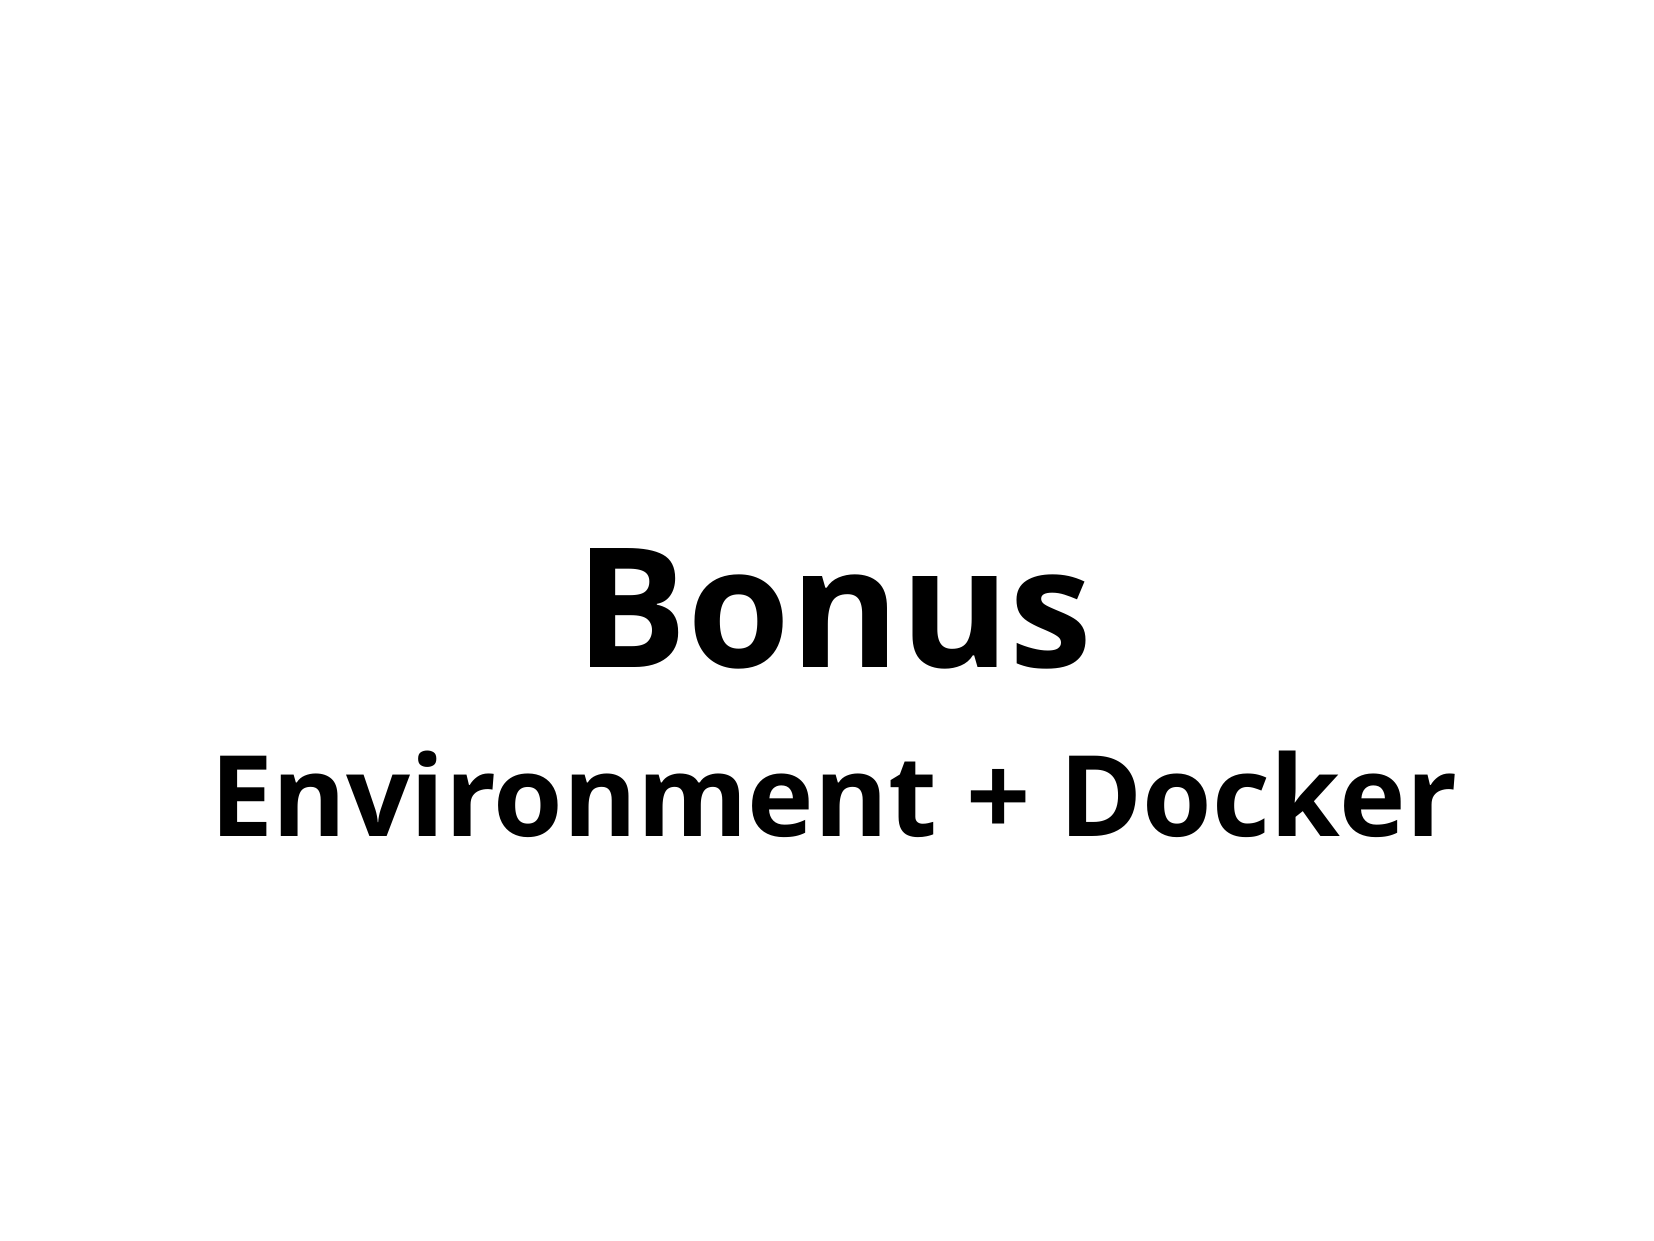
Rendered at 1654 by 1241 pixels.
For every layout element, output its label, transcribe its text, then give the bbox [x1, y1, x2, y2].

title Bonus Environment + Docker [90, 516, 1579, 843]
